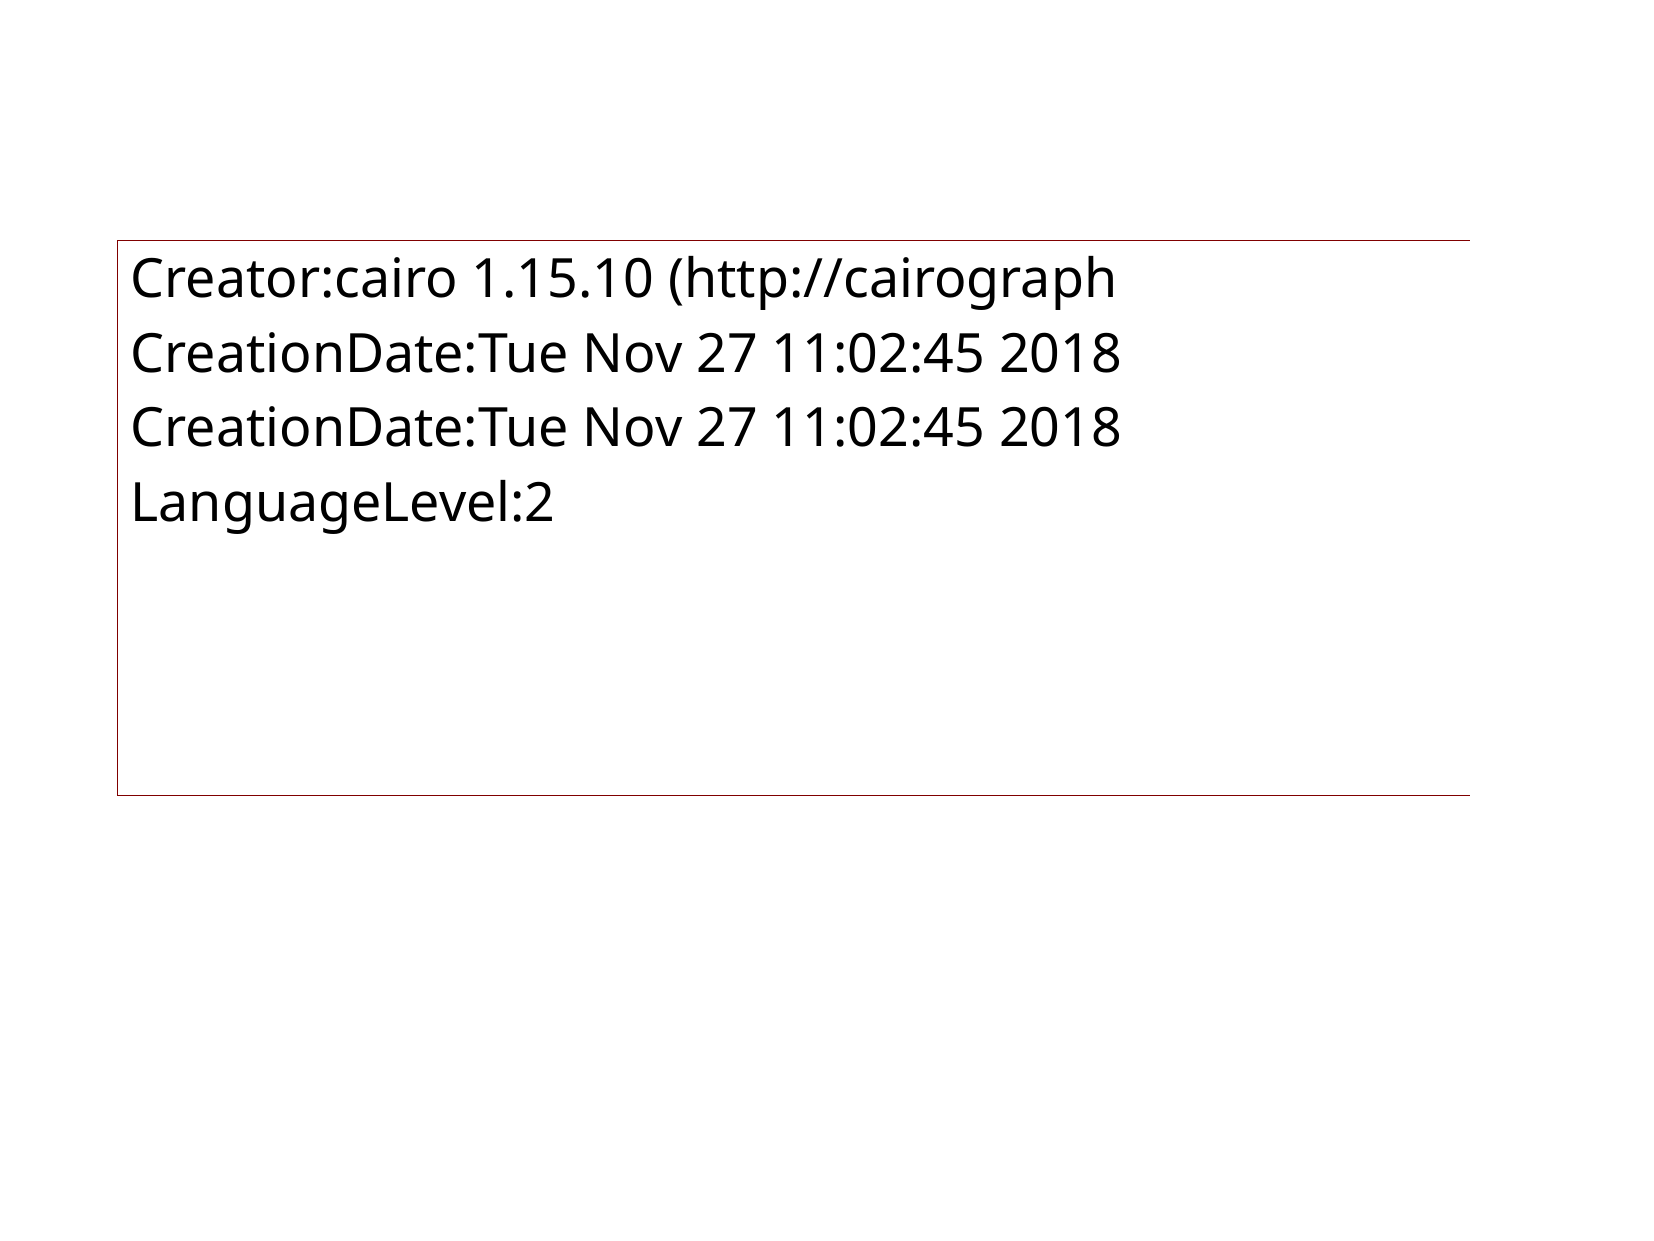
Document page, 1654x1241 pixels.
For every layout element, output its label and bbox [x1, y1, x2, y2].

picture [113, 237, 1471, 796]
